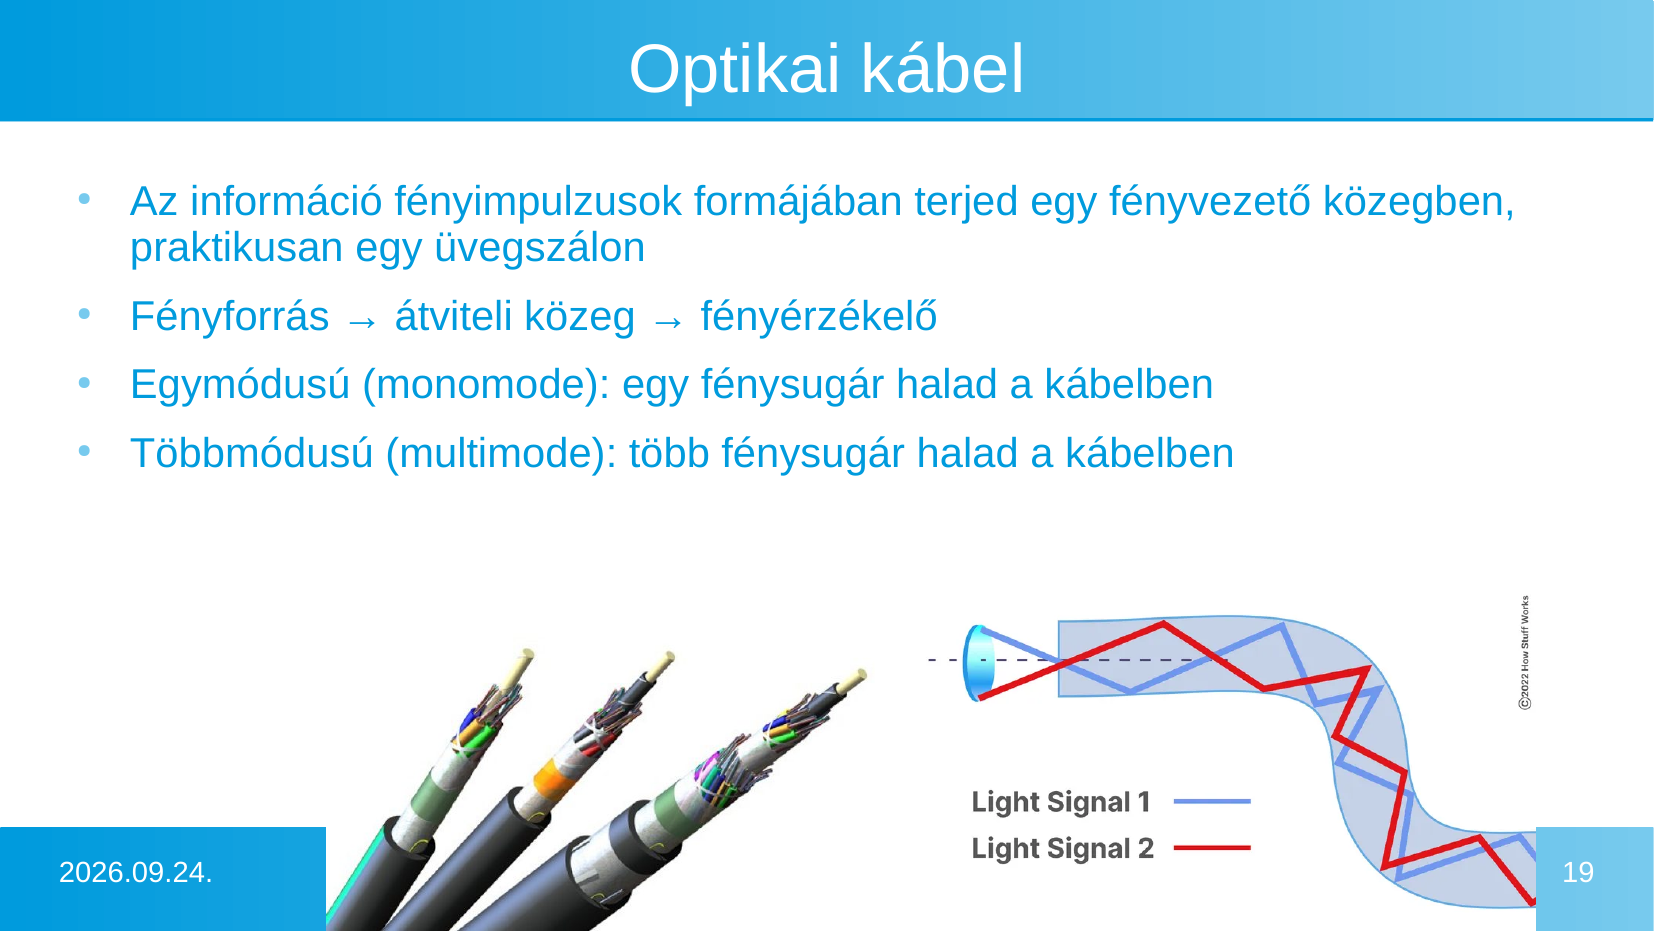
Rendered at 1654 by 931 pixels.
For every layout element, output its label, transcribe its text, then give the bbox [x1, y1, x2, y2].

picture [326, 585, 1536, 931]
title Optikai kábel [59, 29, 1595, 108]
list Az információ fényimpulzusok formájában terjed egy fényvezető közegben, praktikusan egy üvegszálon Fényforrás → átviteli közeg → fényérzékelő Egymódusú (monomode): egy fénysugár halad a kábelben Többmódusú (multimode): több fénysugár halad a kábelben [59, 177, 1595, 768]
